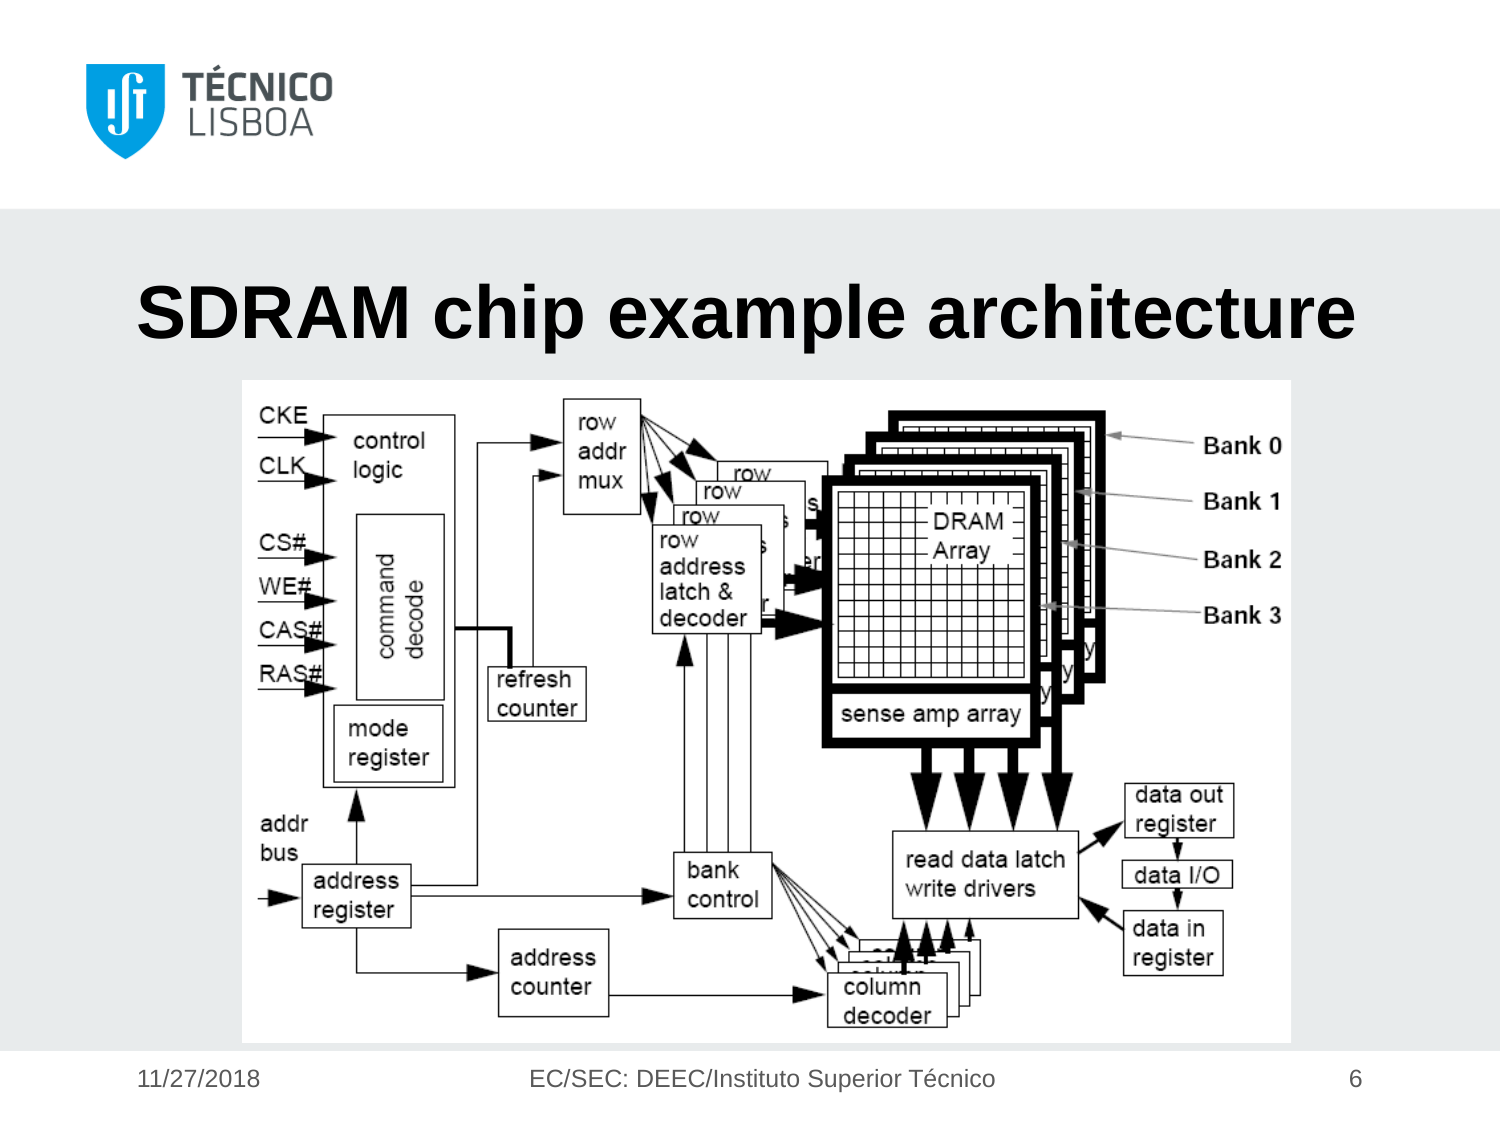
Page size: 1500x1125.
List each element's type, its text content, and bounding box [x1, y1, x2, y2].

picture [0, 0, 1500, 1125]
slide_number <number> [1077, 1052, 1378, 1103]
slide_number 11/27/2018 [121, 1052, 425, 1103]
footer EC/SEC: DEEC/Instituto Superior Técnico [512, 1052, 1021, 1103]
title SDRAM chip example architecture [121, 237, 1378, 381]
